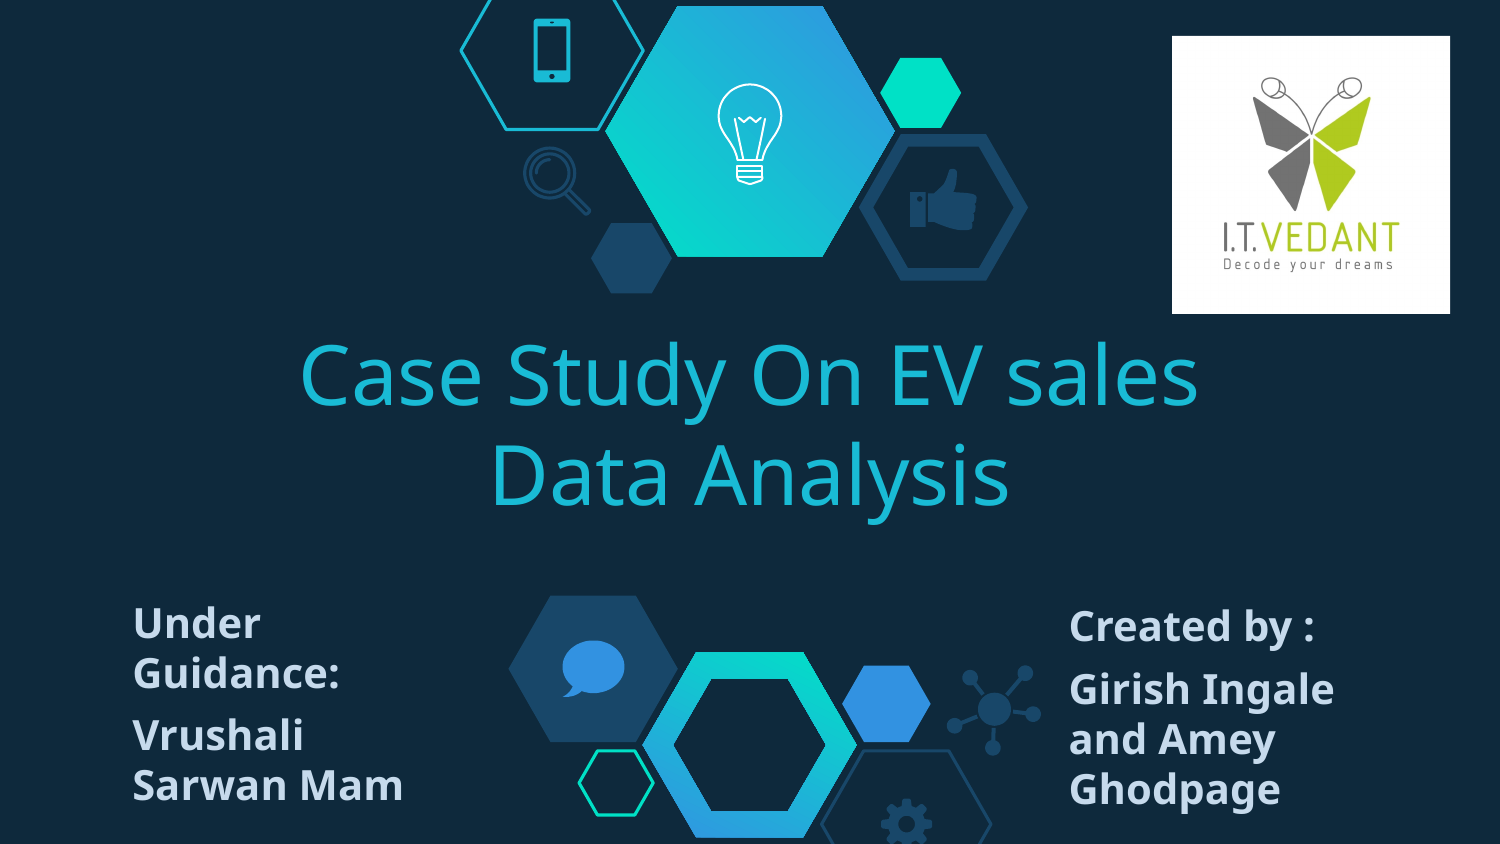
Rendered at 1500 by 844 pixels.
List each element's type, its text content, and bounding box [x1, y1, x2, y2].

title Case Study On EV sales Data Analysis [229, 326, 1271, 517]
text_box Under Guidance: Vrushali Sarwan Mam [117, 589, 468, 817]
text_box Created by : Girish Ingale and Amey Ghodpage [1053, 542, 1439, 820]
text_box [1172, 35, 1451, 314]
